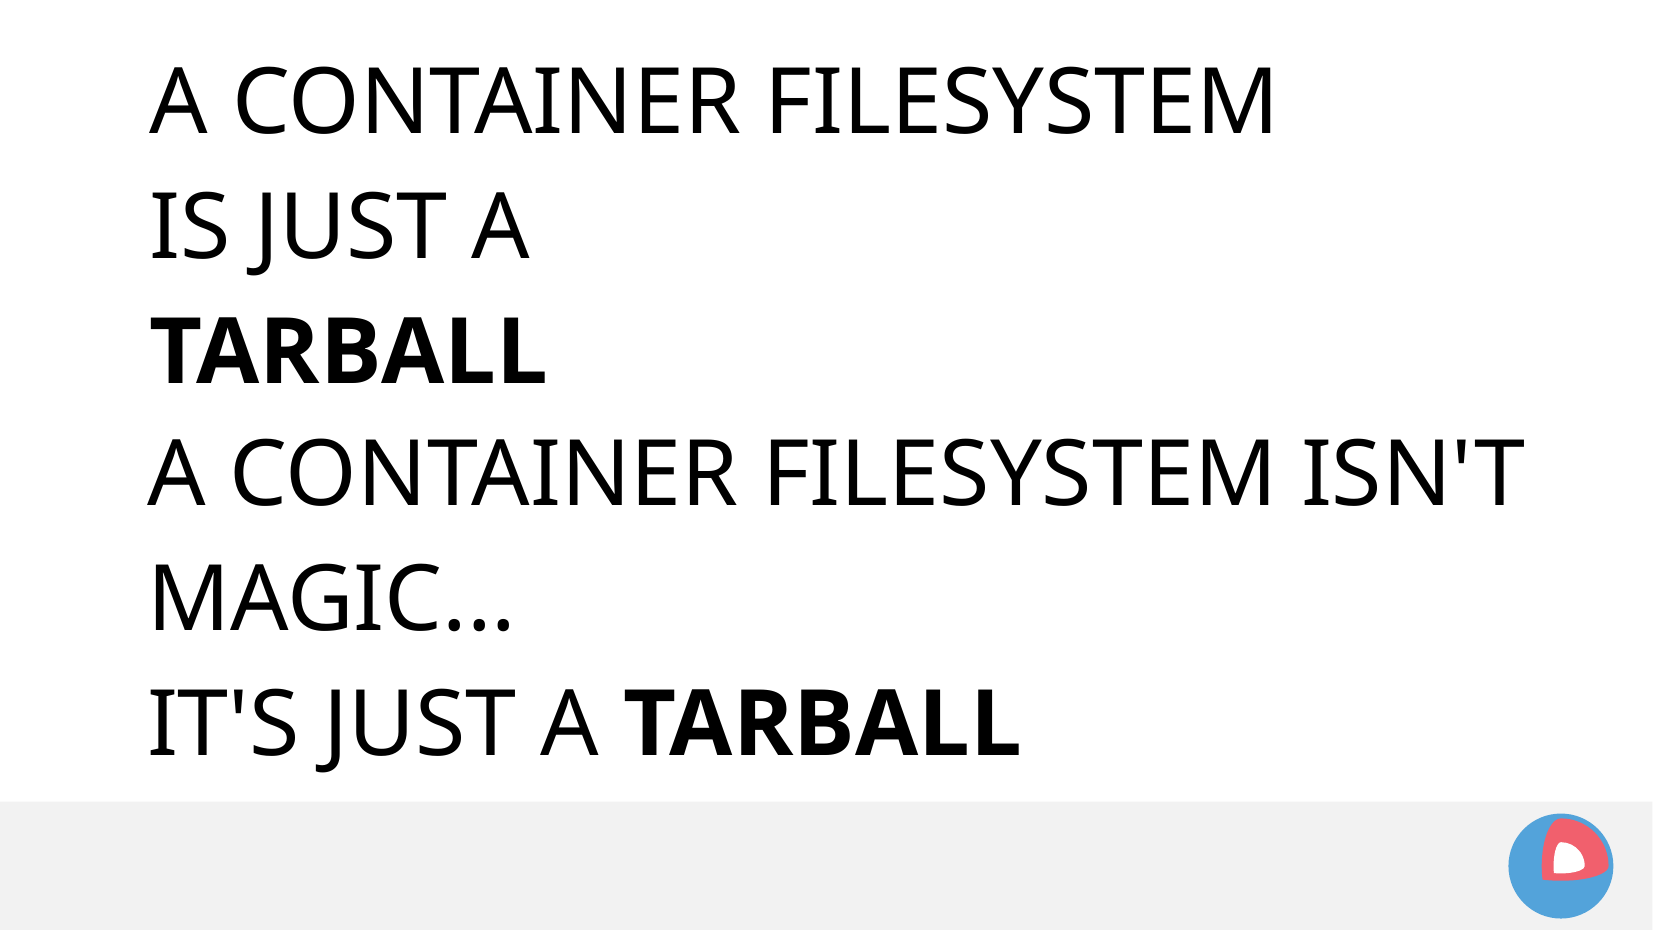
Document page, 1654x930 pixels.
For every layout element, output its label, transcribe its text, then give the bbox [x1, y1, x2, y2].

text_box A CONTAINER FILESYSTEM IS JUST A TARBALL [135, 28, 1167, 391]
text_box A CONTAINER FILESYSTEM ISN'T MAGIC... IT'S JUST A TARBALL [132, 400, 1387, 763]
